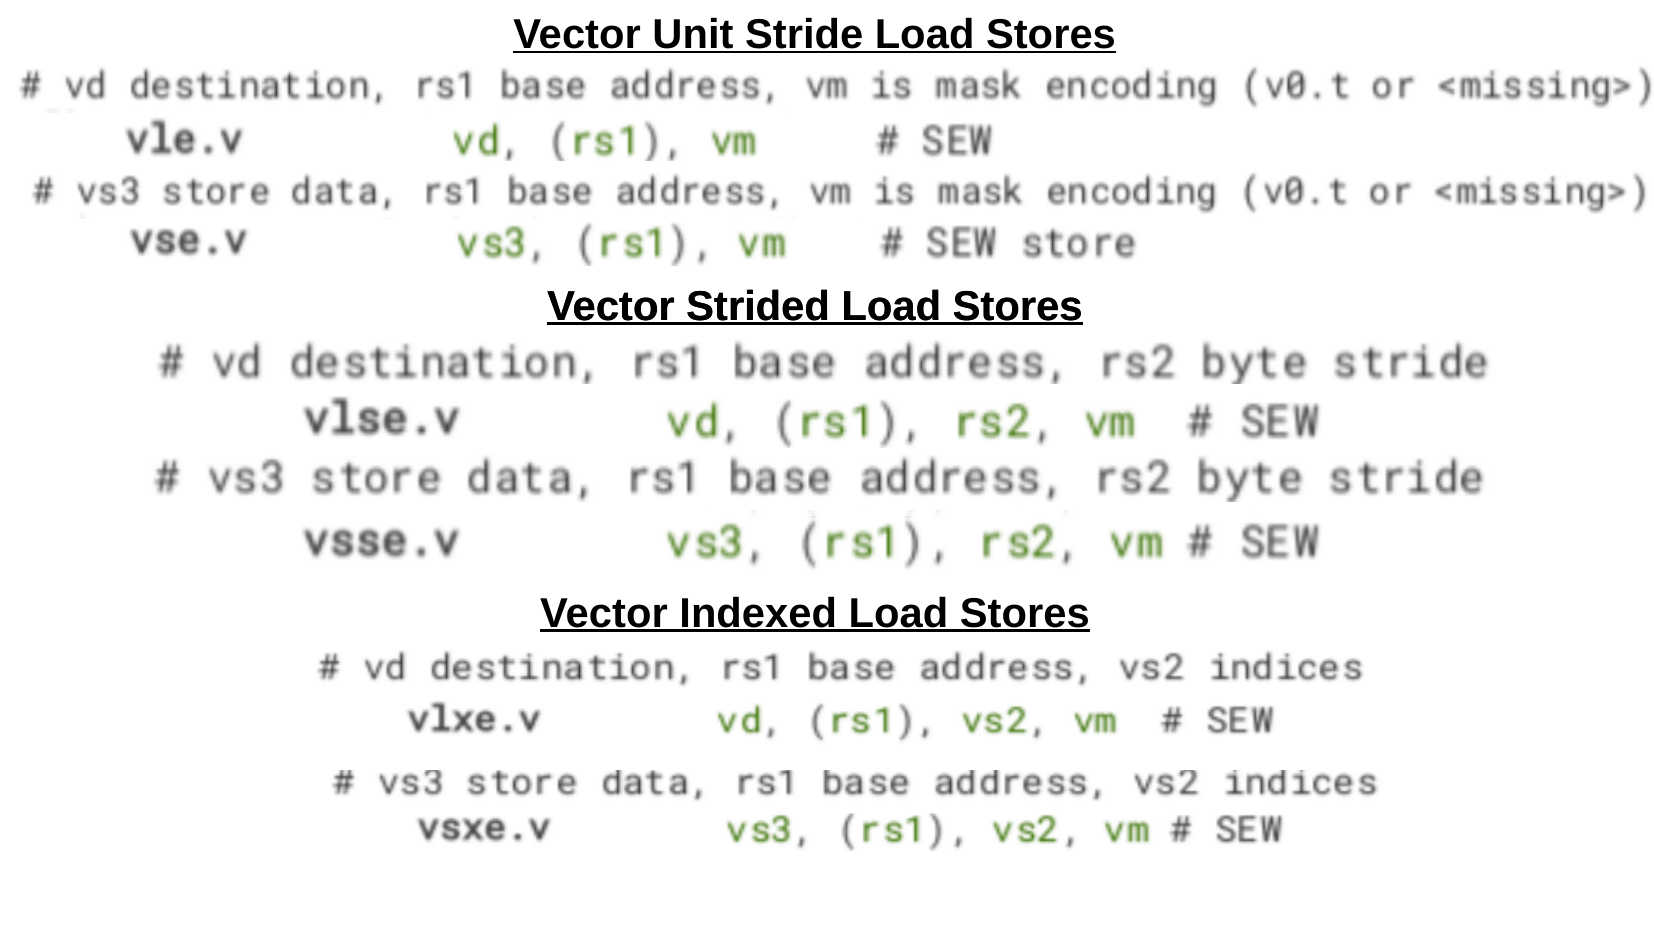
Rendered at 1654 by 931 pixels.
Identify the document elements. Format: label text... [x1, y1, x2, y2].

picture [138, 389, 1512, 502]
picture [413, 809, 1290, 851]
picture [307, 649, 1381, 745]
title Vector Unit Stride Load Stores [70, 8, 1559, 57]
title Vector Indexed Load Stores [70, 587, 1560, 638]
picture [153, 338, 1501, 384]
picture [0, 57, 1654, 219]
title Vector Strided Load Stores [70, 280, 1560, 331]
picture [295, 510, 1346, 573]
picture [320, 770, 1394, 804]
picture [114, 221, 1146, 266]
